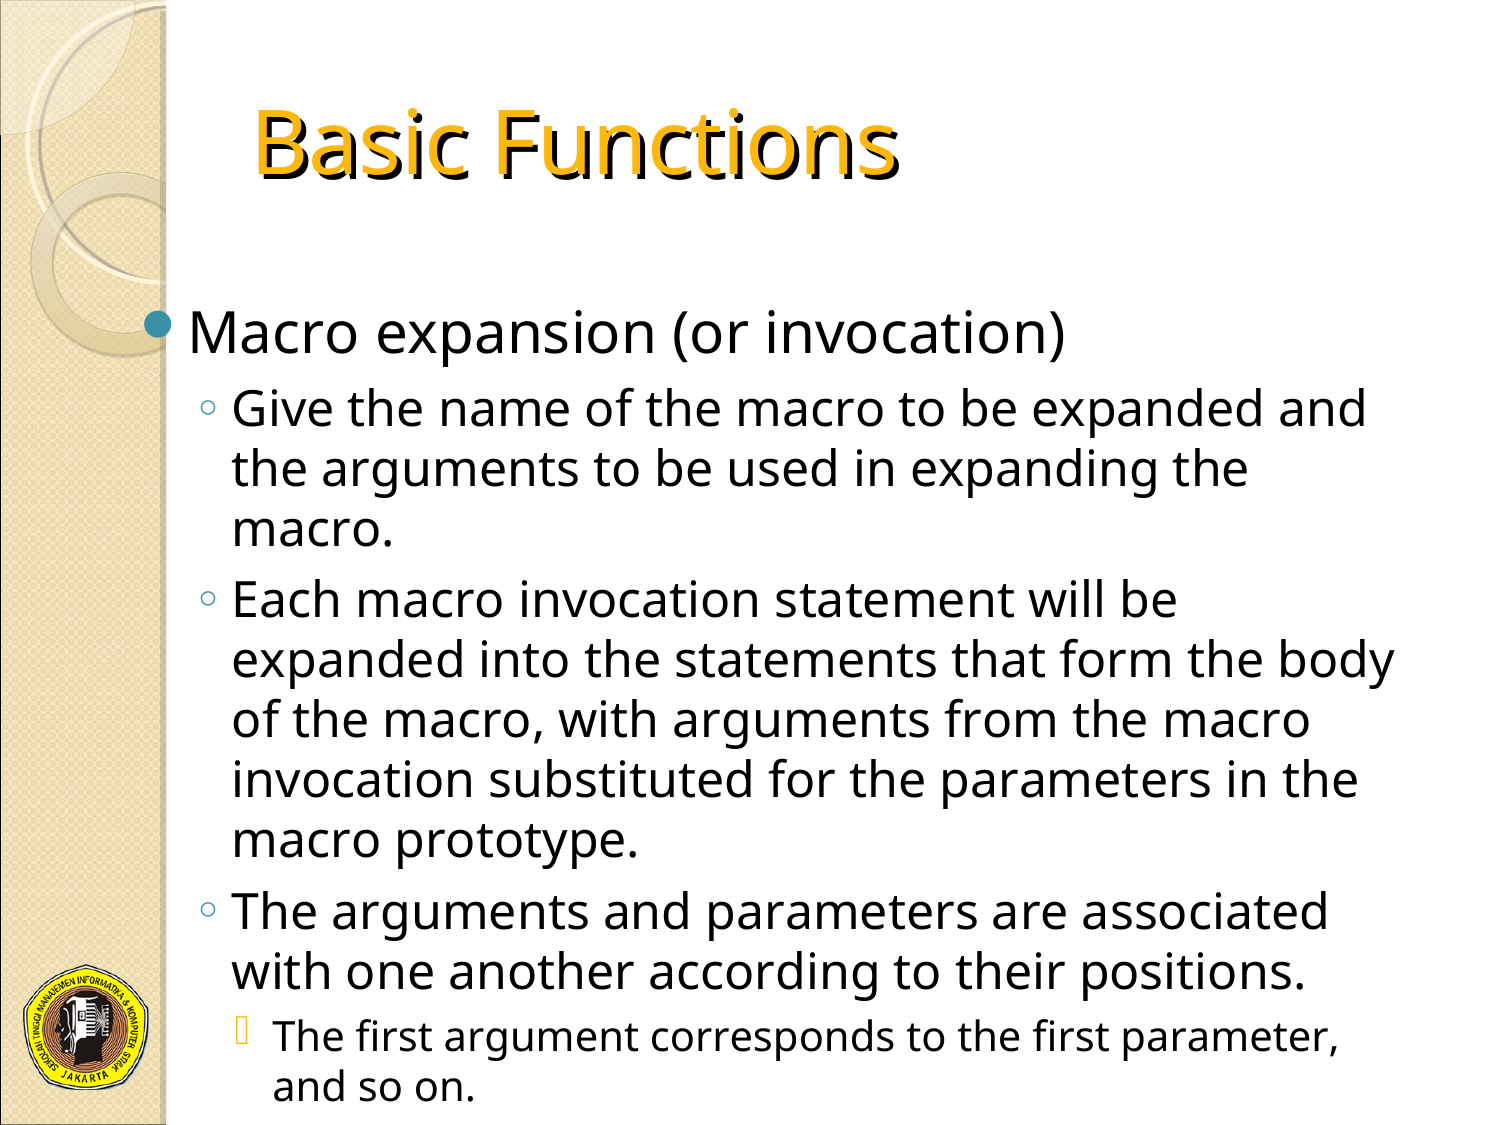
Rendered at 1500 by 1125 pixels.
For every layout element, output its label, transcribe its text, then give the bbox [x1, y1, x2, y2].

text_box Macro expansion (or invocation) Give the name of the macro to be expanded and the arguments to be used in expanding the macro. Each macro invocation statement will be expanded into the statements that form the body of the macro, with arguments from the macro invocation substituted for the parameters in the macro prototype. The arguments and parameters are associated with one another according to their positions. The first argument corresponds to the first parameter, and so on. [112, 287, 1438, 1118]
text_box Basic Functions [235, 45, 1466, 233]
picture [136, 0, 166, 4]
picture [0, 10, 166, 1125]
